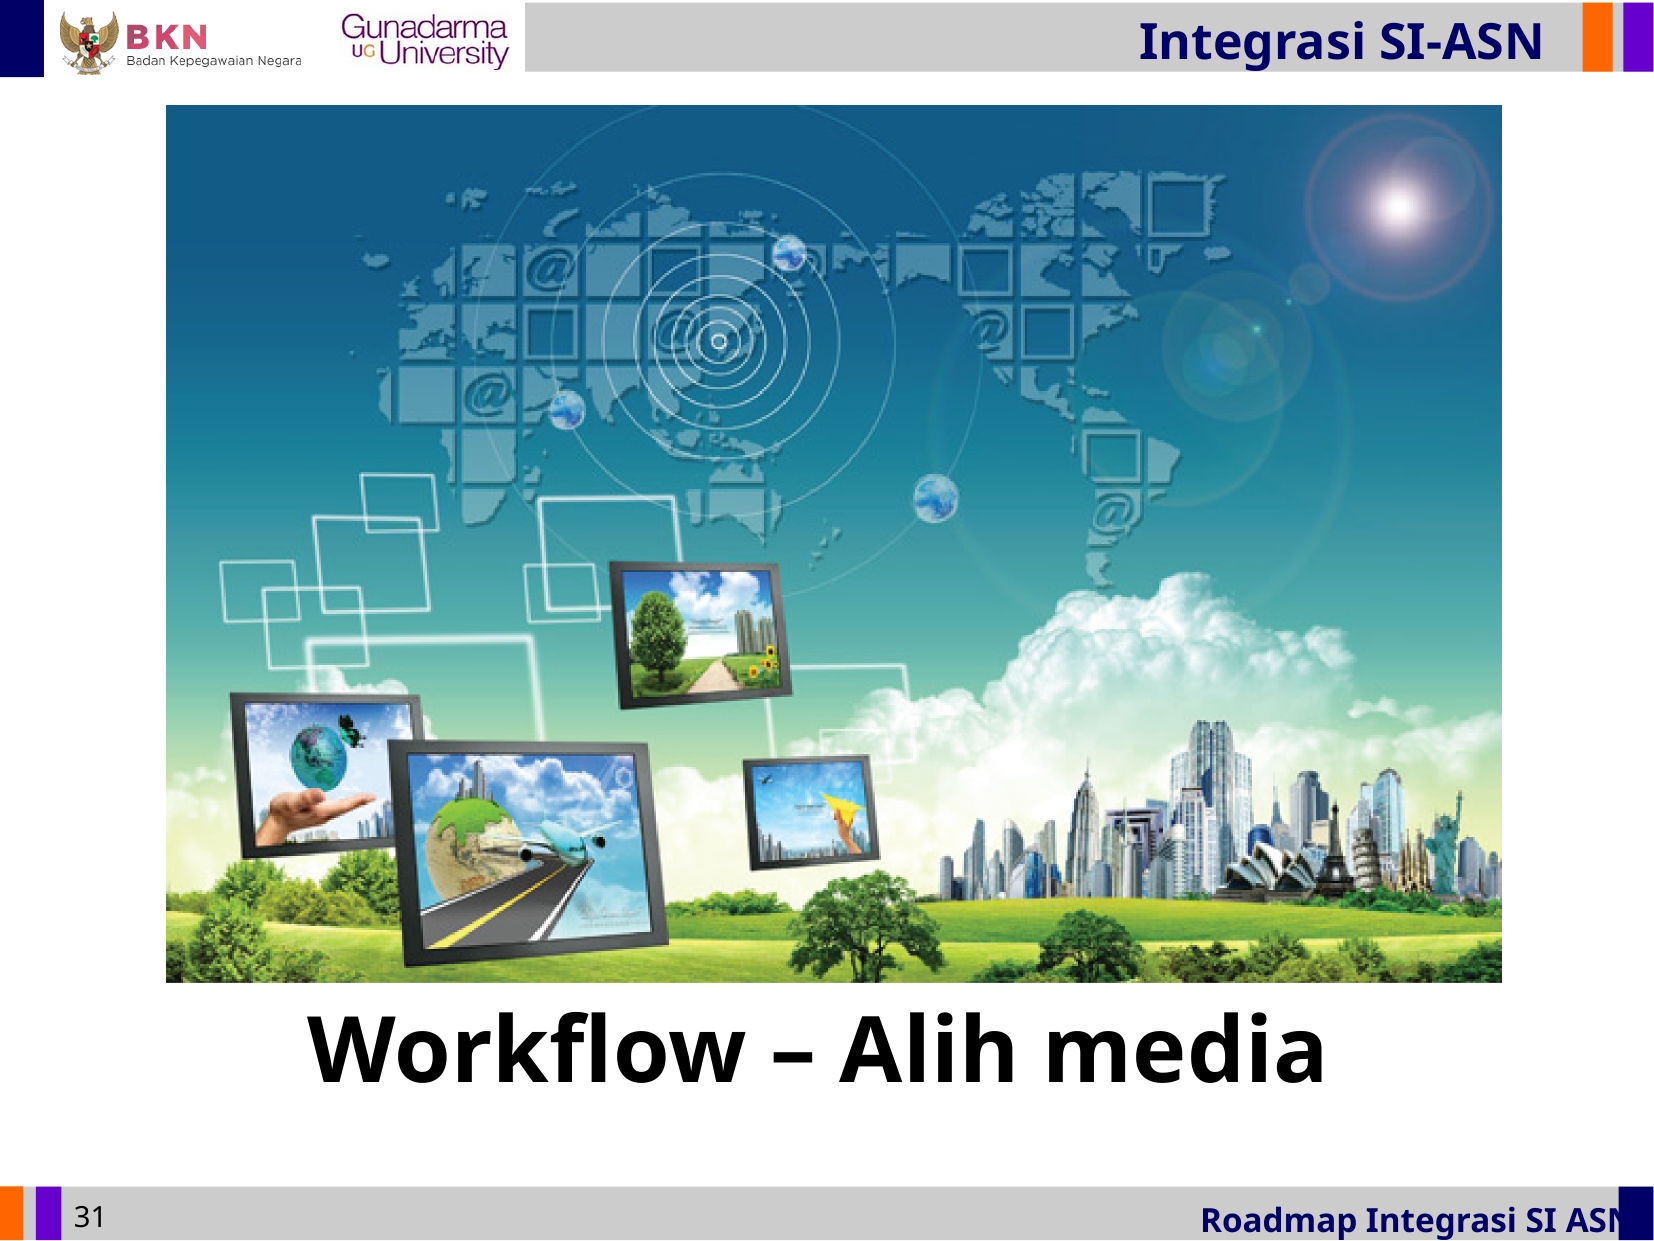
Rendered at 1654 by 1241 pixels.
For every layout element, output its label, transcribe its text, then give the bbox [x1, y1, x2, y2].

picture [60, 11, 301, 75]
picture [340, 0, 510, 70]
picture [166, 105, 1502, 983]
title Workflow – Alih media [62, 983, 1576, 1111]
